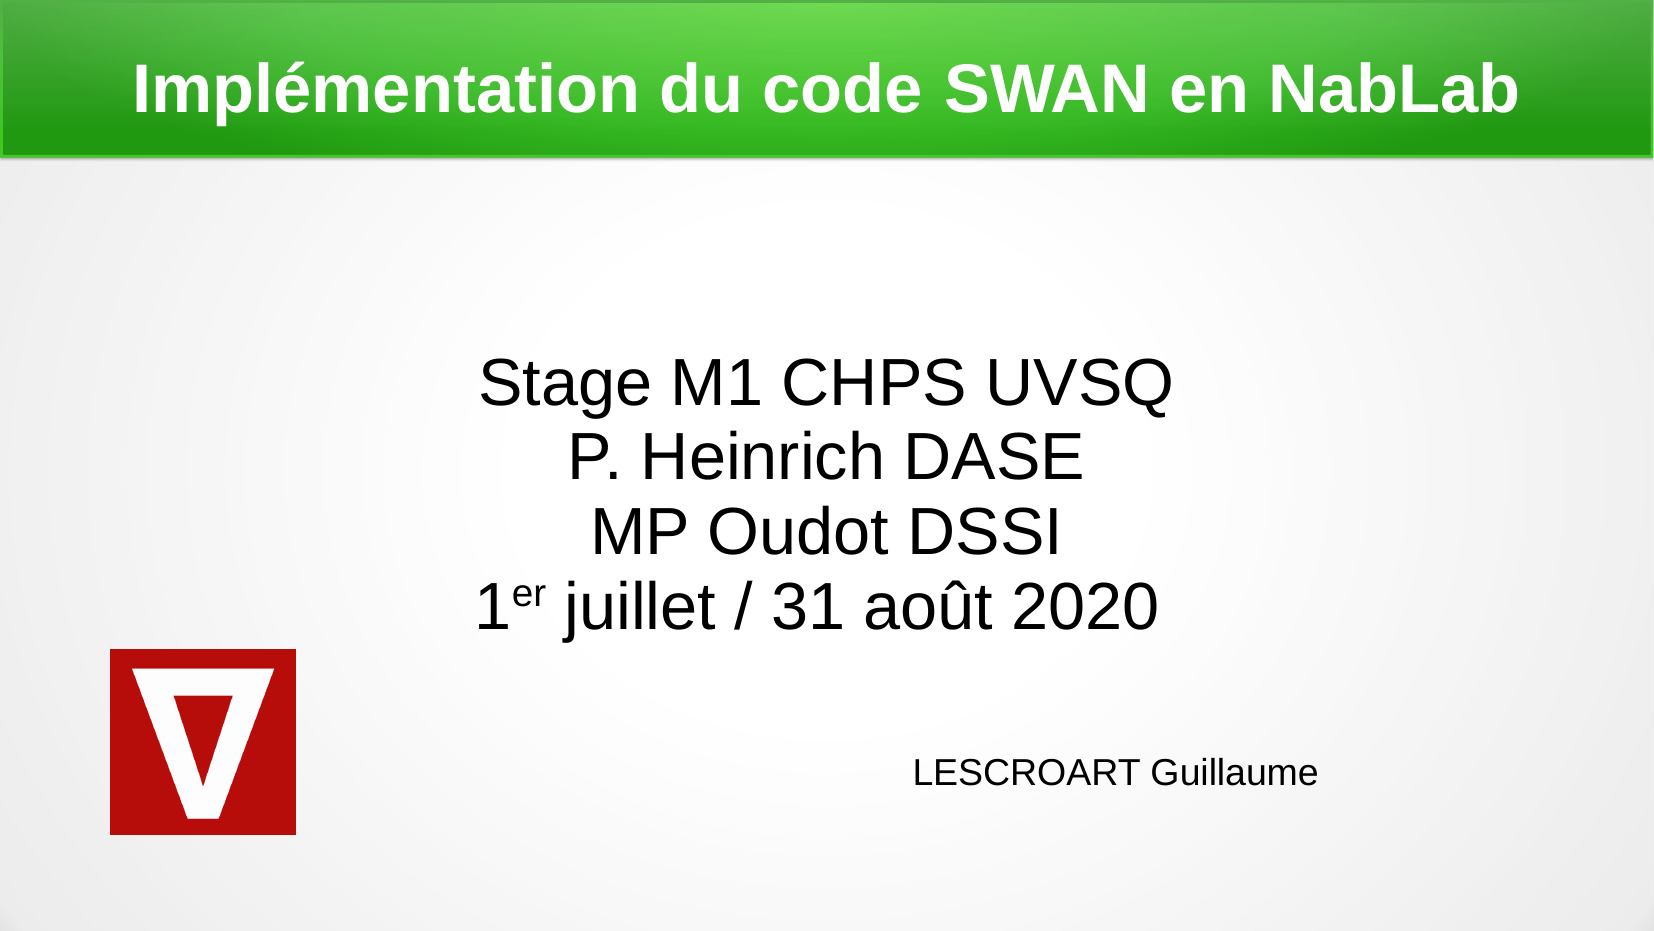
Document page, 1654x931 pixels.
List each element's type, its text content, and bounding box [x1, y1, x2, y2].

subtitle Stage M1 CHPS UVSQ P. Heinrich DASE MP Oudot DSSI 1er juillet / 31 août 2020 [82, 224, 1571, 764]
text_box LESCROART Guillaume [897, 744, 1619, 801]
picture [110, 649, 296, 835]
title Implémentation du code SWAN en NabLab [82, 35, 1571, 142]
